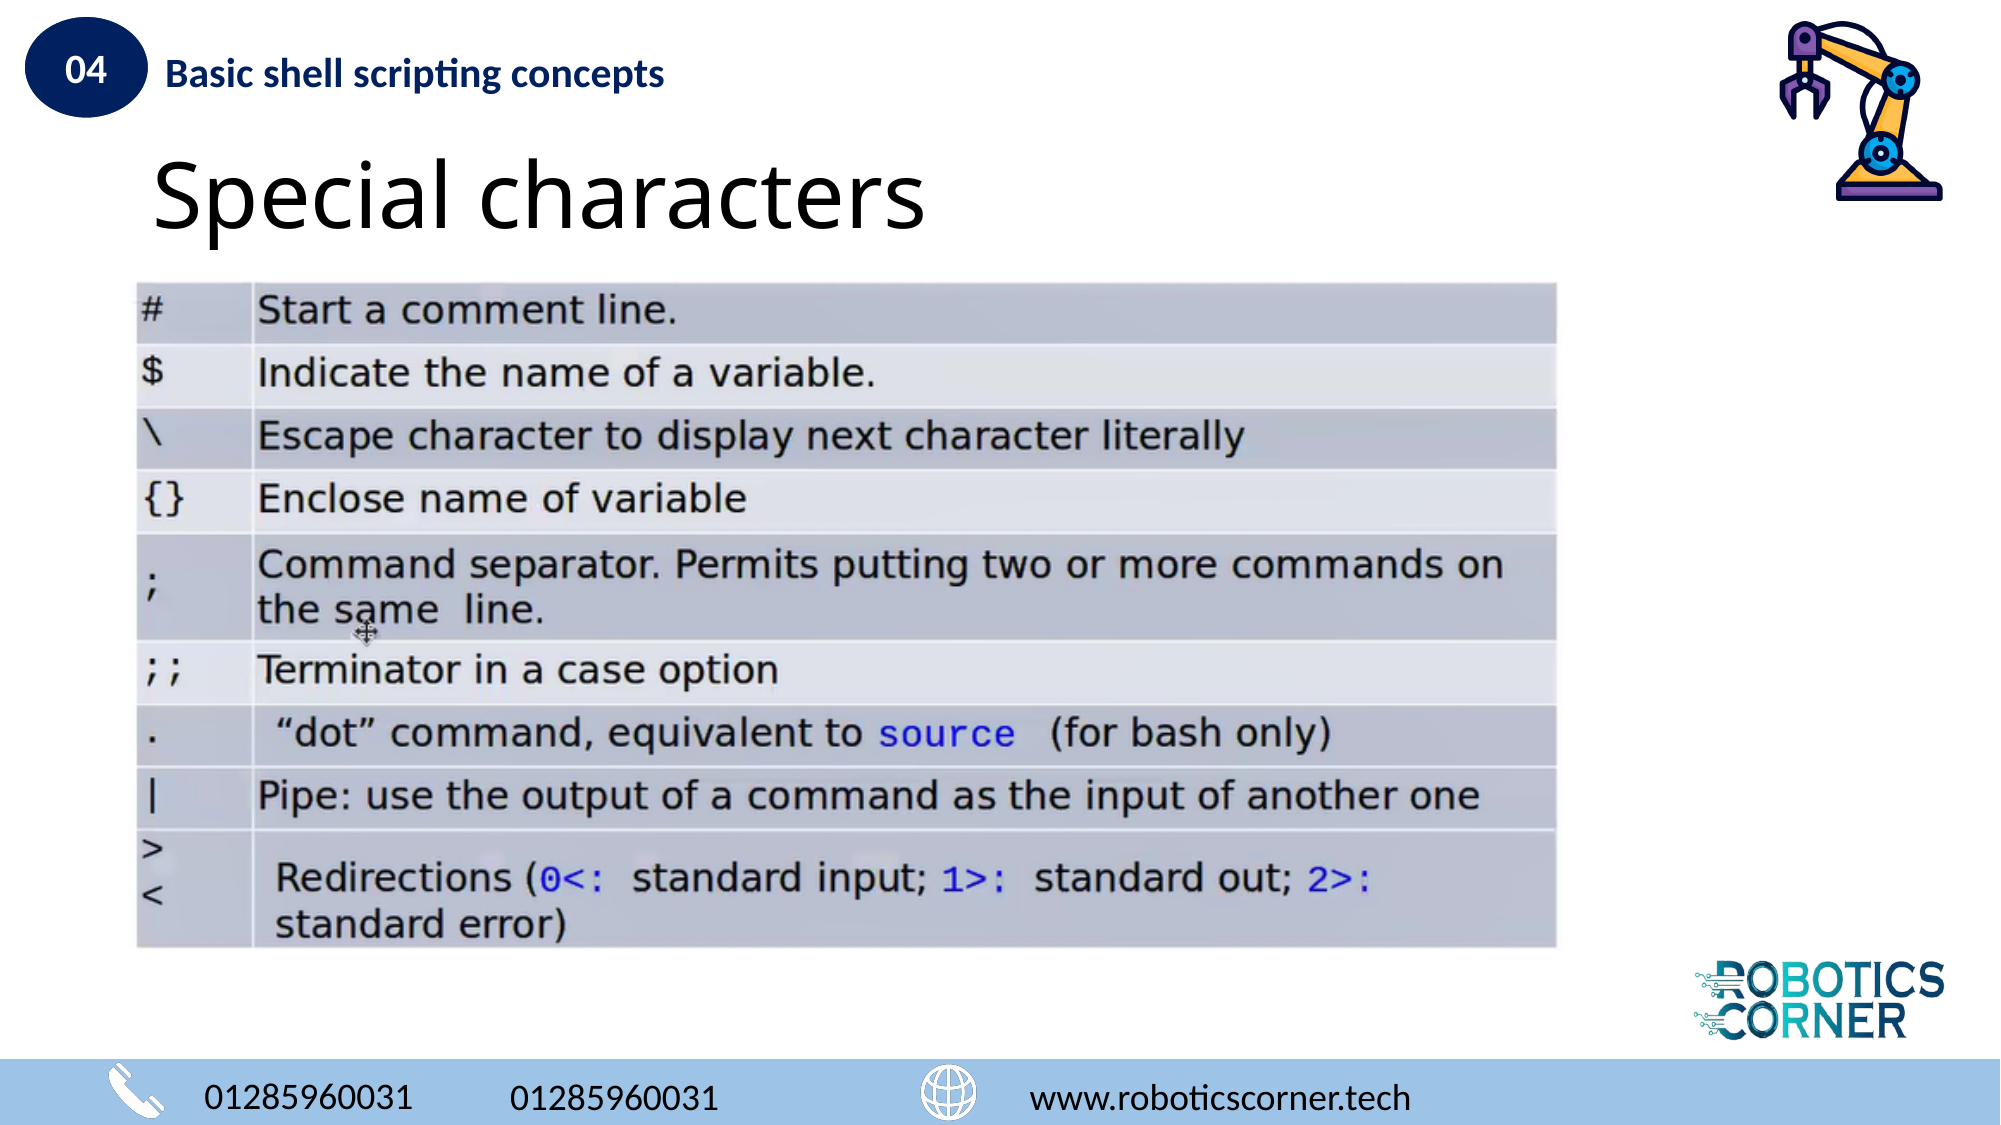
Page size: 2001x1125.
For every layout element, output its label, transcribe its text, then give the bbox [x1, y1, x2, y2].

text_box [1953, 1059, 2000, 1125]
text_box Basic shell scripting concepts [150, 38, 705, 154]
text_box [981, 1059, 1680, 1125]
picture [915, 1059, 981, 1125]
picture [103, 1057, 170, 1124]
text_box 01285960031 [495, 1064, 827, 1125]
title Special characters [137, 90, 1863, 308]
picture [1771, 21, 1951, 201]
text_box www.roboticscorner.tech [1014, 1065, 1546, 1125]
picture [127, 281, 1564, 951]
text_box 04 [22, 14, 150, 121]
picture [1680, 859, 1953, 1125]
text_box 01285960031 [189, 1064, 495, 1125]
text_box [0, 1059, 915, 1125]
